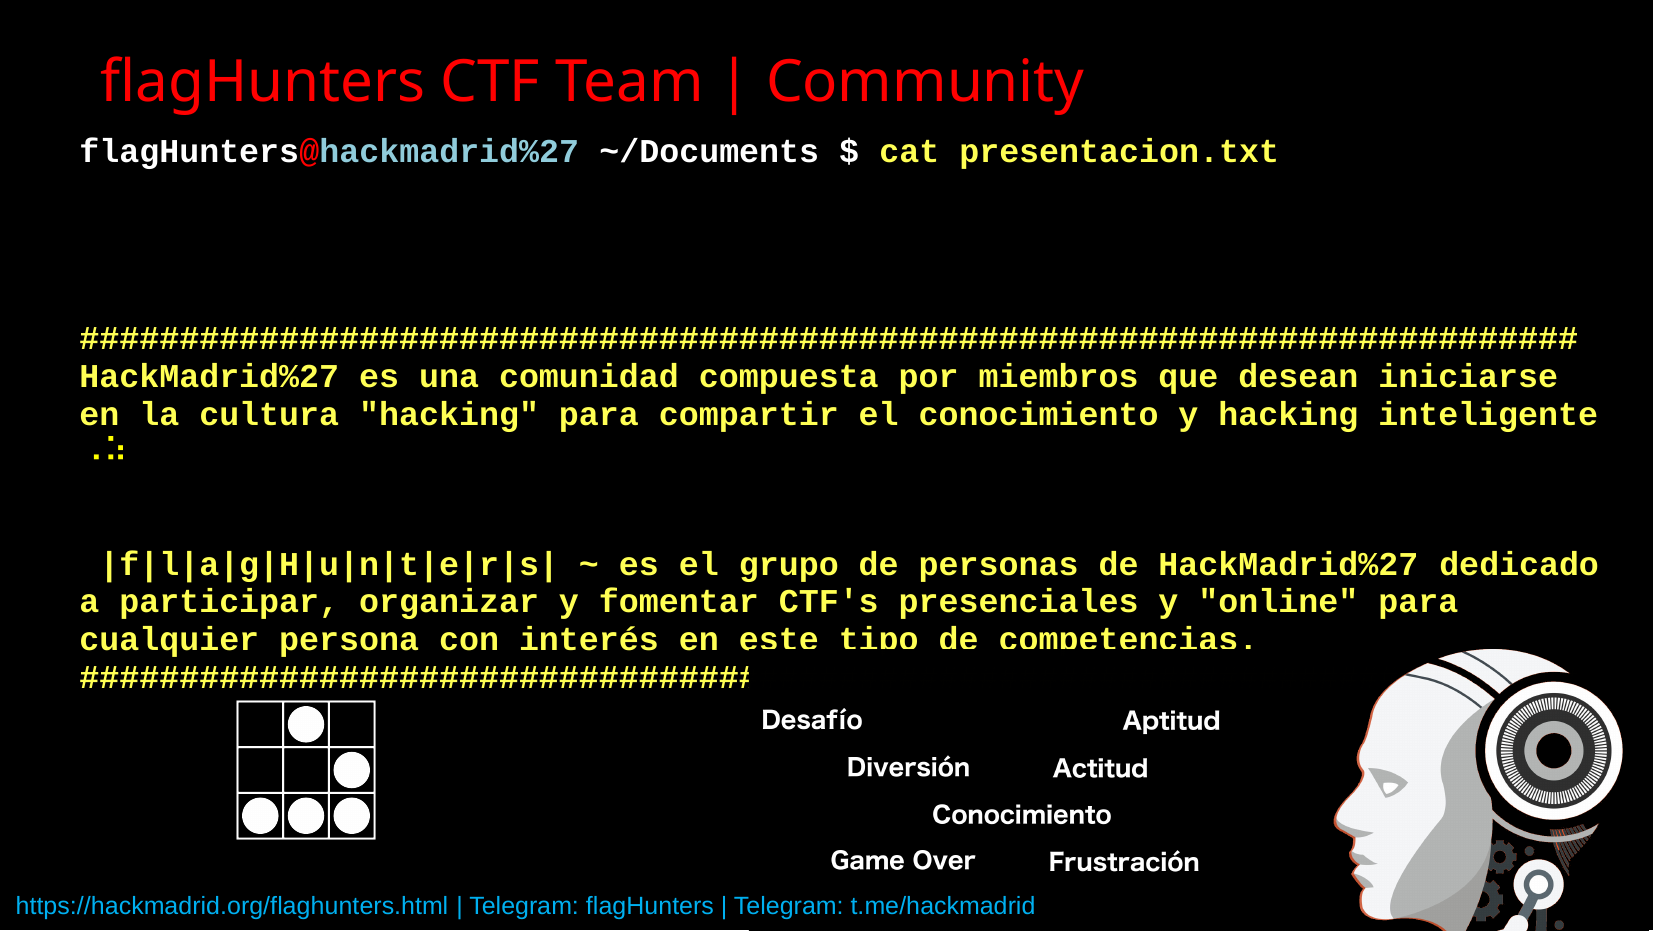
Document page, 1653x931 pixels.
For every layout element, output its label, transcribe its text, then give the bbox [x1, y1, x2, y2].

list flagHunters@hackmadrid%27 ~/Documents $ cat presentacion.txt ########################################################################### HackMadrid%27 es una comunidad compuesta por miembros que desean iniciarse en la cultura "hacking" para compartir el conocimiento y hacking inteligente ⠠⠵ |f|l|a|g|H|u|n|t|e|r|s| ~ es el grupo de personas de HackMadrid%27 dedicado a participar, organizar y fomentar CTF's presenciales y "online" para cualquier persona con interés en este tipo de competencias. ########################################################################### [79, 117, 1612, 716]
text_box [226, 690, 386, 850]
text_box https://hackmadrid.org/flaghunters.html | Telegram: flagHunters | Telegram: t.me/hackmadrid [0, 884, 1627, 931]
title flagHunters CTF Team | Community [100, 17, 1247, 117]
text_box [748, 649, 1649, 931]
